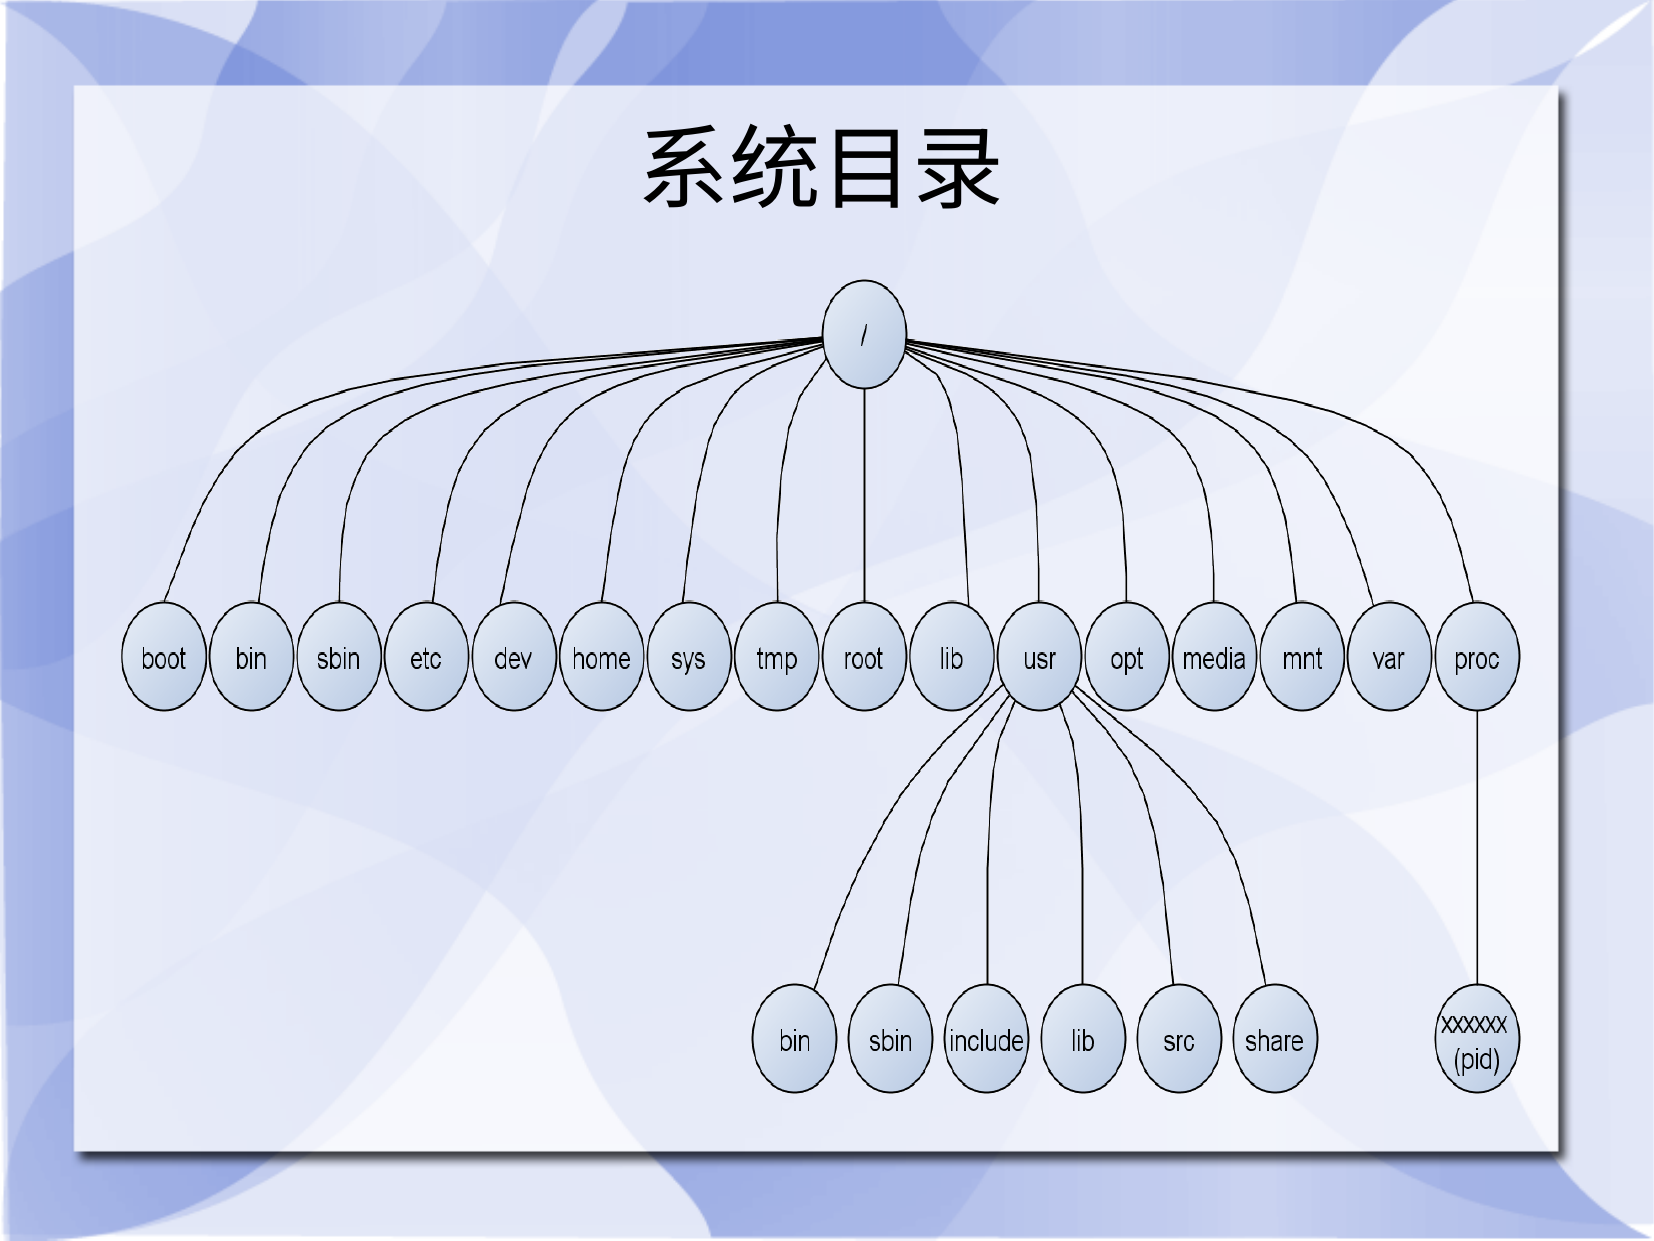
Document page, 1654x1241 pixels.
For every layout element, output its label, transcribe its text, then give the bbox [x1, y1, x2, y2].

title 系统目录 [82, 98, 1561, 226]
picture [0, 0, 1654, 1241]
